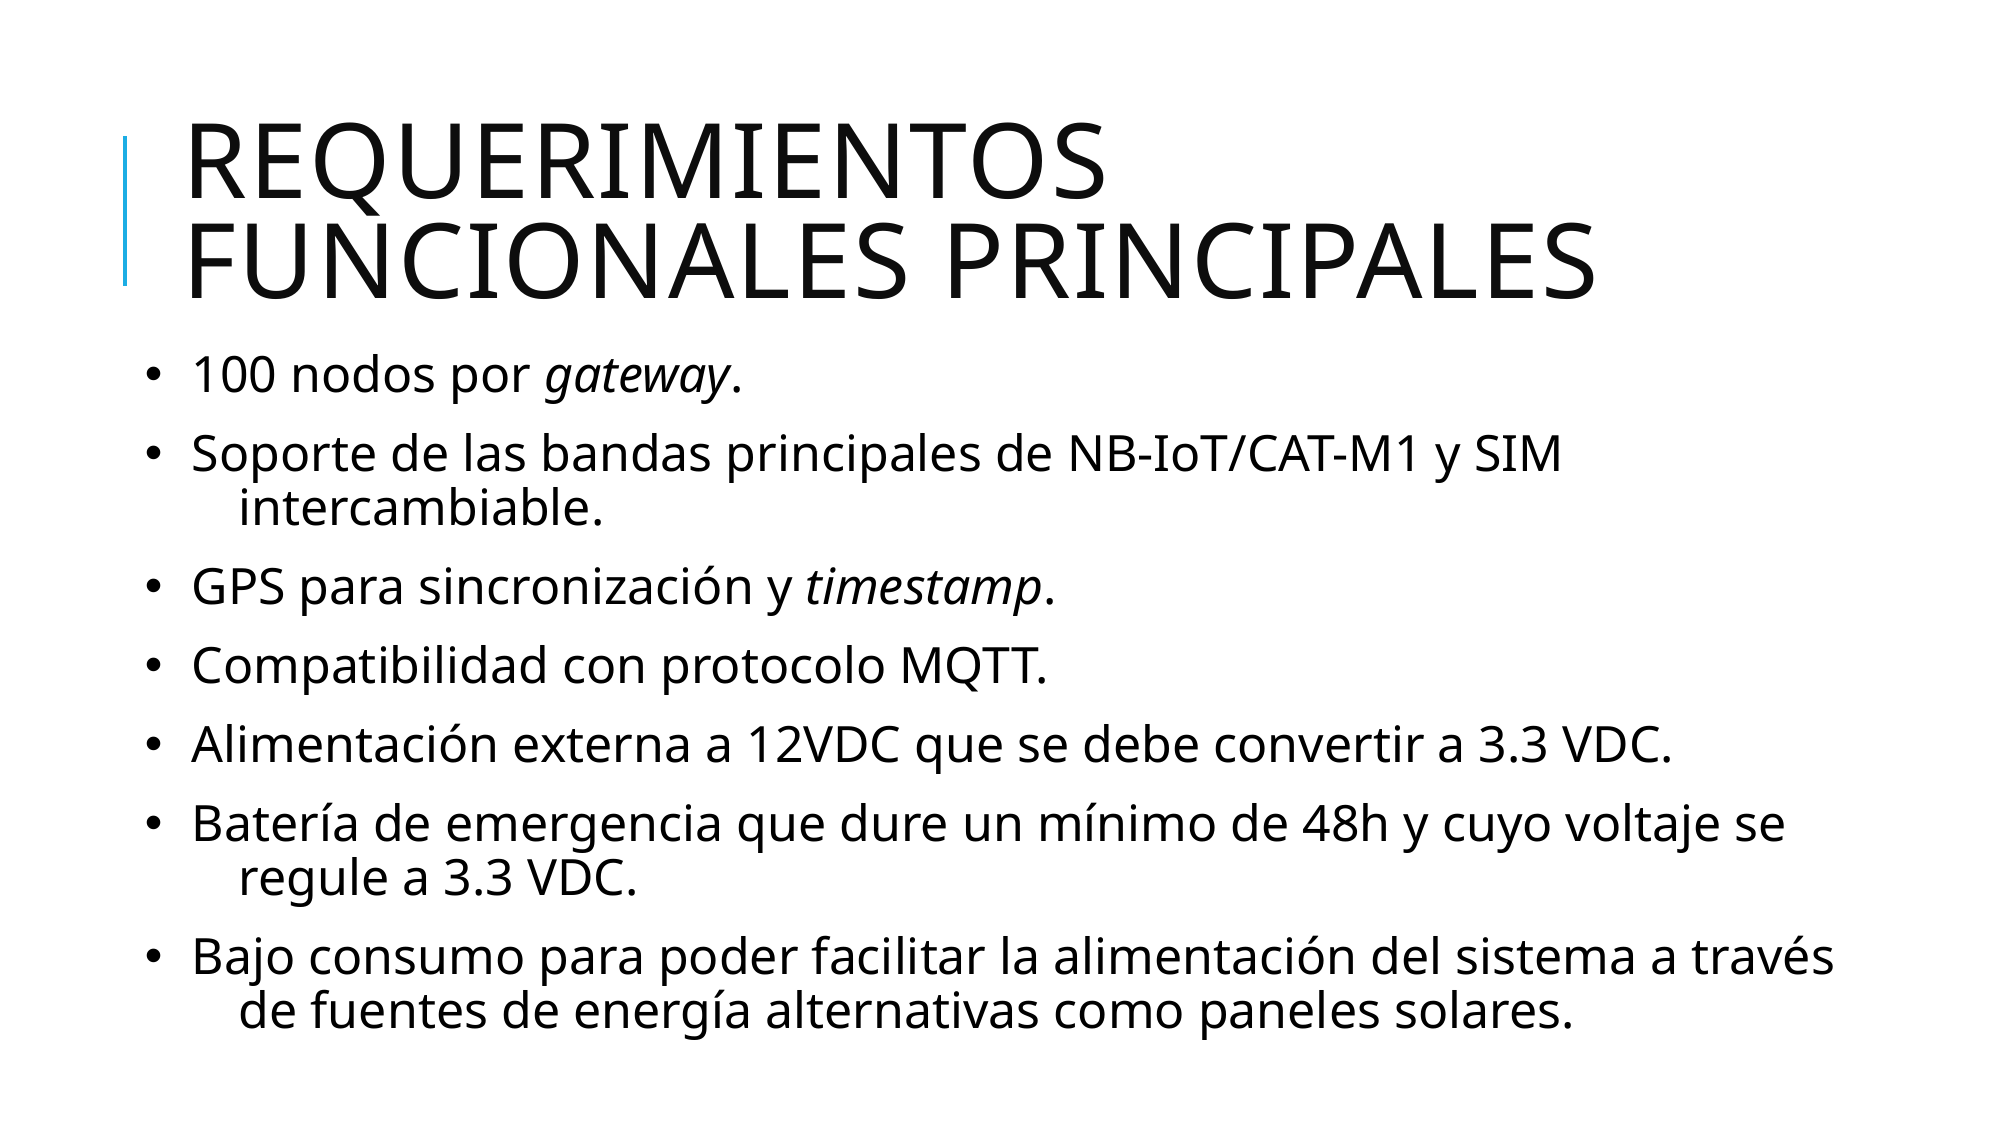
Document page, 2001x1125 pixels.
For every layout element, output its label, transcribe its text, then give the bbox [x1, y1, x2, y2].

title Requerimientos funcionales principales [168, 96, 1763, 341]
list 100 nodos por gateway. Soporte de las bandas principales de NB-IoT/CAT-M1 y SIM intercambiable. GPS para sincronización y timestamp. Compatibilidad con protocolo MQTT. Alimentación externa a 12VDC que se debe convertir a 3.3 VDC. Batería de emergencia que dure un mínimo de 48h y cuyo voltaje se regule a 3.3 VDC. Bajo consumo para poder facilitar la alimentación del sistema a través de fuentes de energía alternativas como paneles solares. [137, 341, 1863, 1056]
